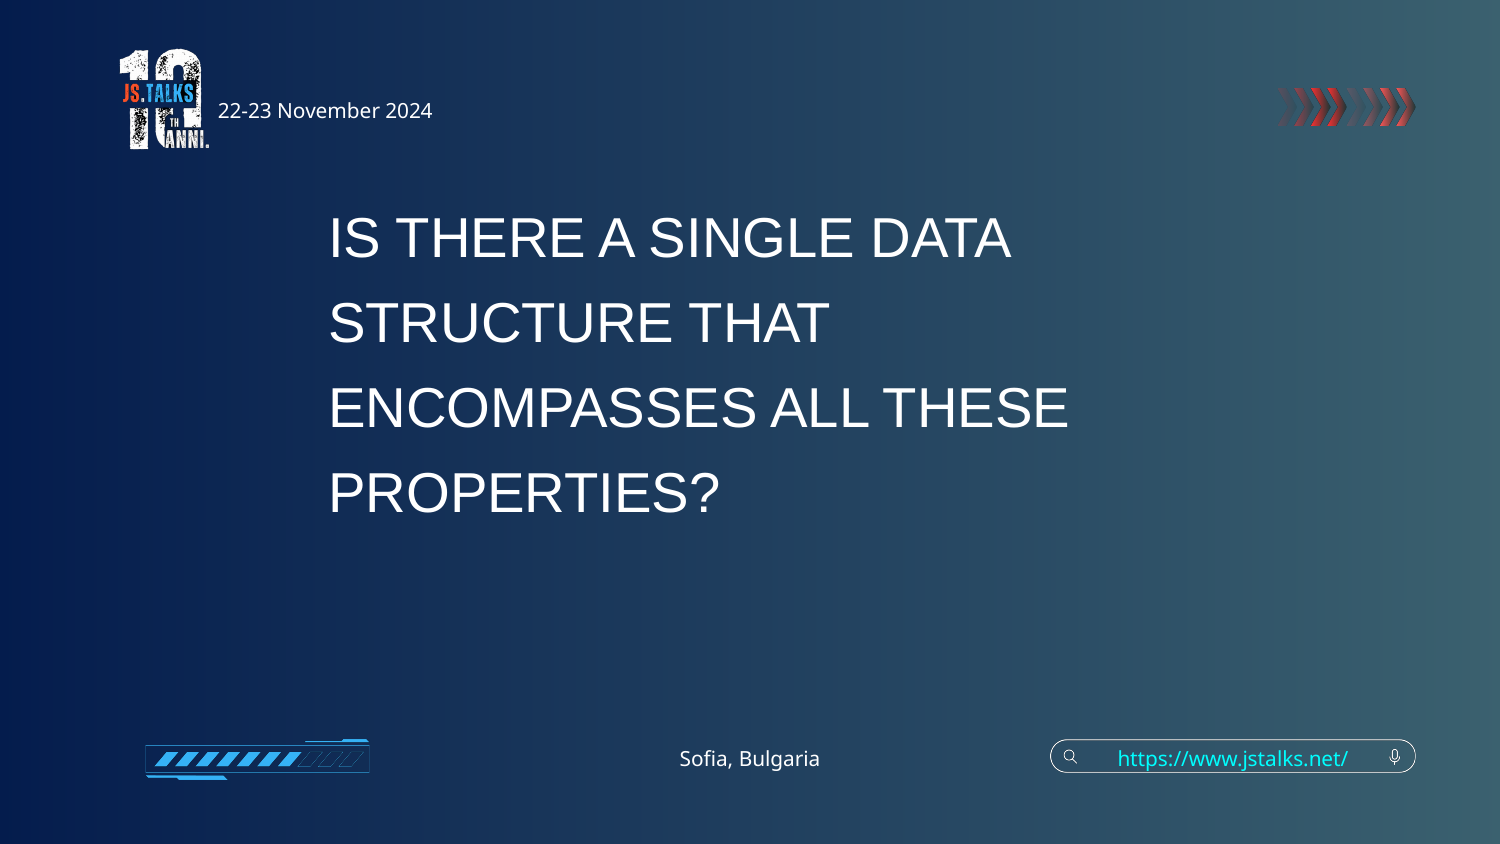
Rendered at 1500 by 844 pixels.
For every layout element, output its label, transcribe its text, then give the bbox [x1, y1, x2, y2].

text_box [1277, 88, 1416, 126]
text_box [1050, 739, 1416, 773]
text_box IS THERE A SINGLE DATA STRUCTURE THAT ENCOMPASSES ALL THESE PROPERTIES? [328, 183, 1233, 524]
text_box Sofia, Bulgaria [654, 744, 846, 772]
text_box [65, 0, 258, 231]
text_box 22-23 November 2024 [217, 95, 507, 123]
text_box https://www.jstalks.net/ [1103, 744, 1362, 772]
text_box [145, 739, 370, 780]
